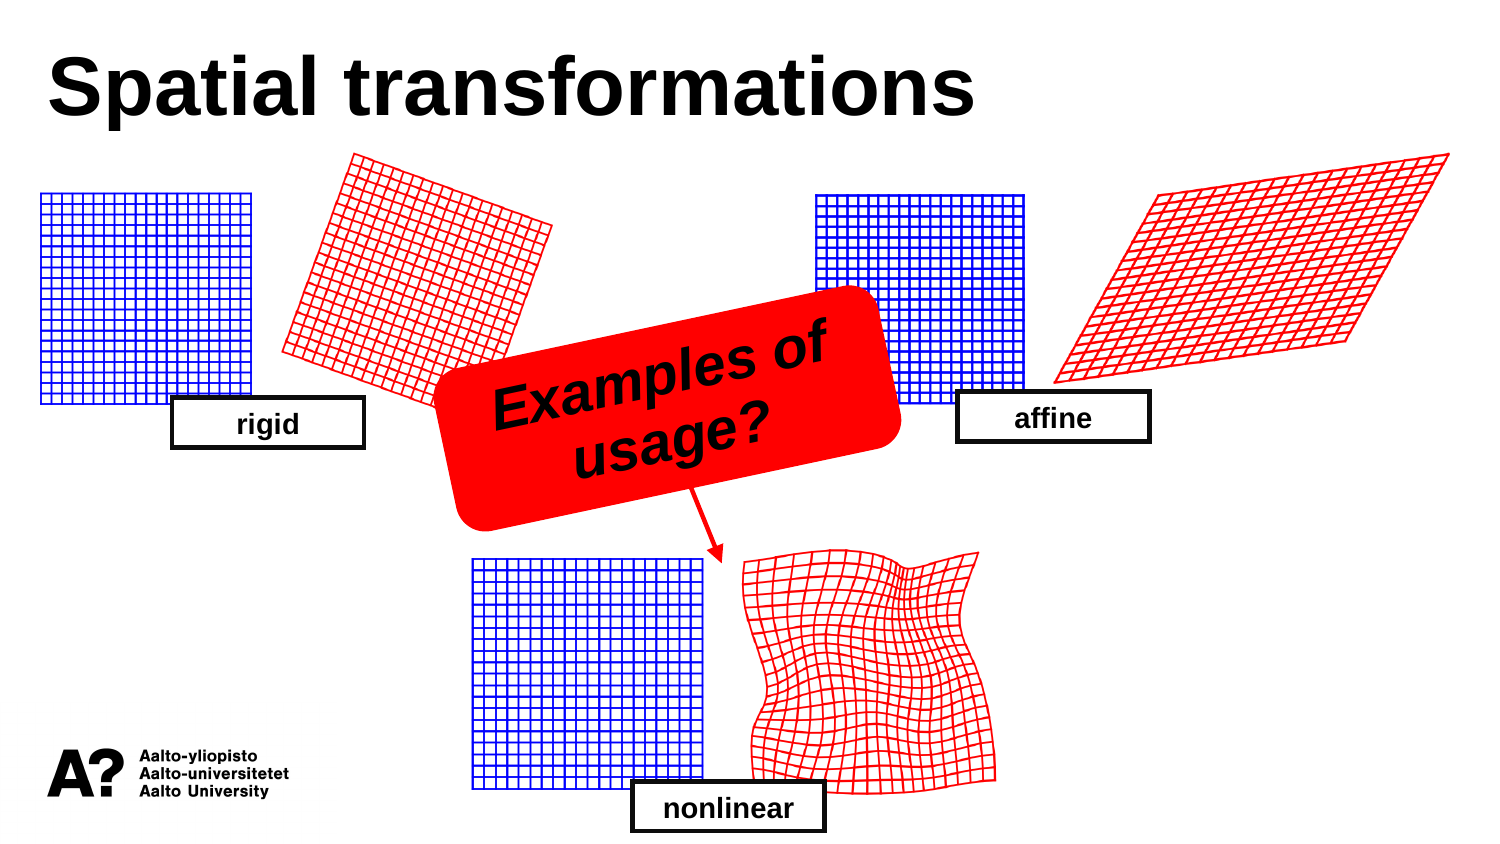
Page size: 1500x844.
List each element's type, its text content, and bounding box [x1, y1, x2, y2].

picture [773, 130, 1491, 427]
text_box Examples of usage? [448, 300, 883, 515]
picture [437, 529, 1030, 816]
picture [0, 702, 337, 844]
text_box rigid [171, 397, 365, 448]
text_box [436, 288, 899, 529]
picture [6, 131, 586, 446]
list Spatial transformations [47, 32, 1442, 197]
text_box affine [957, 391, 1150, 442]
text_box nonlinear [632, 781, 825, 832]
